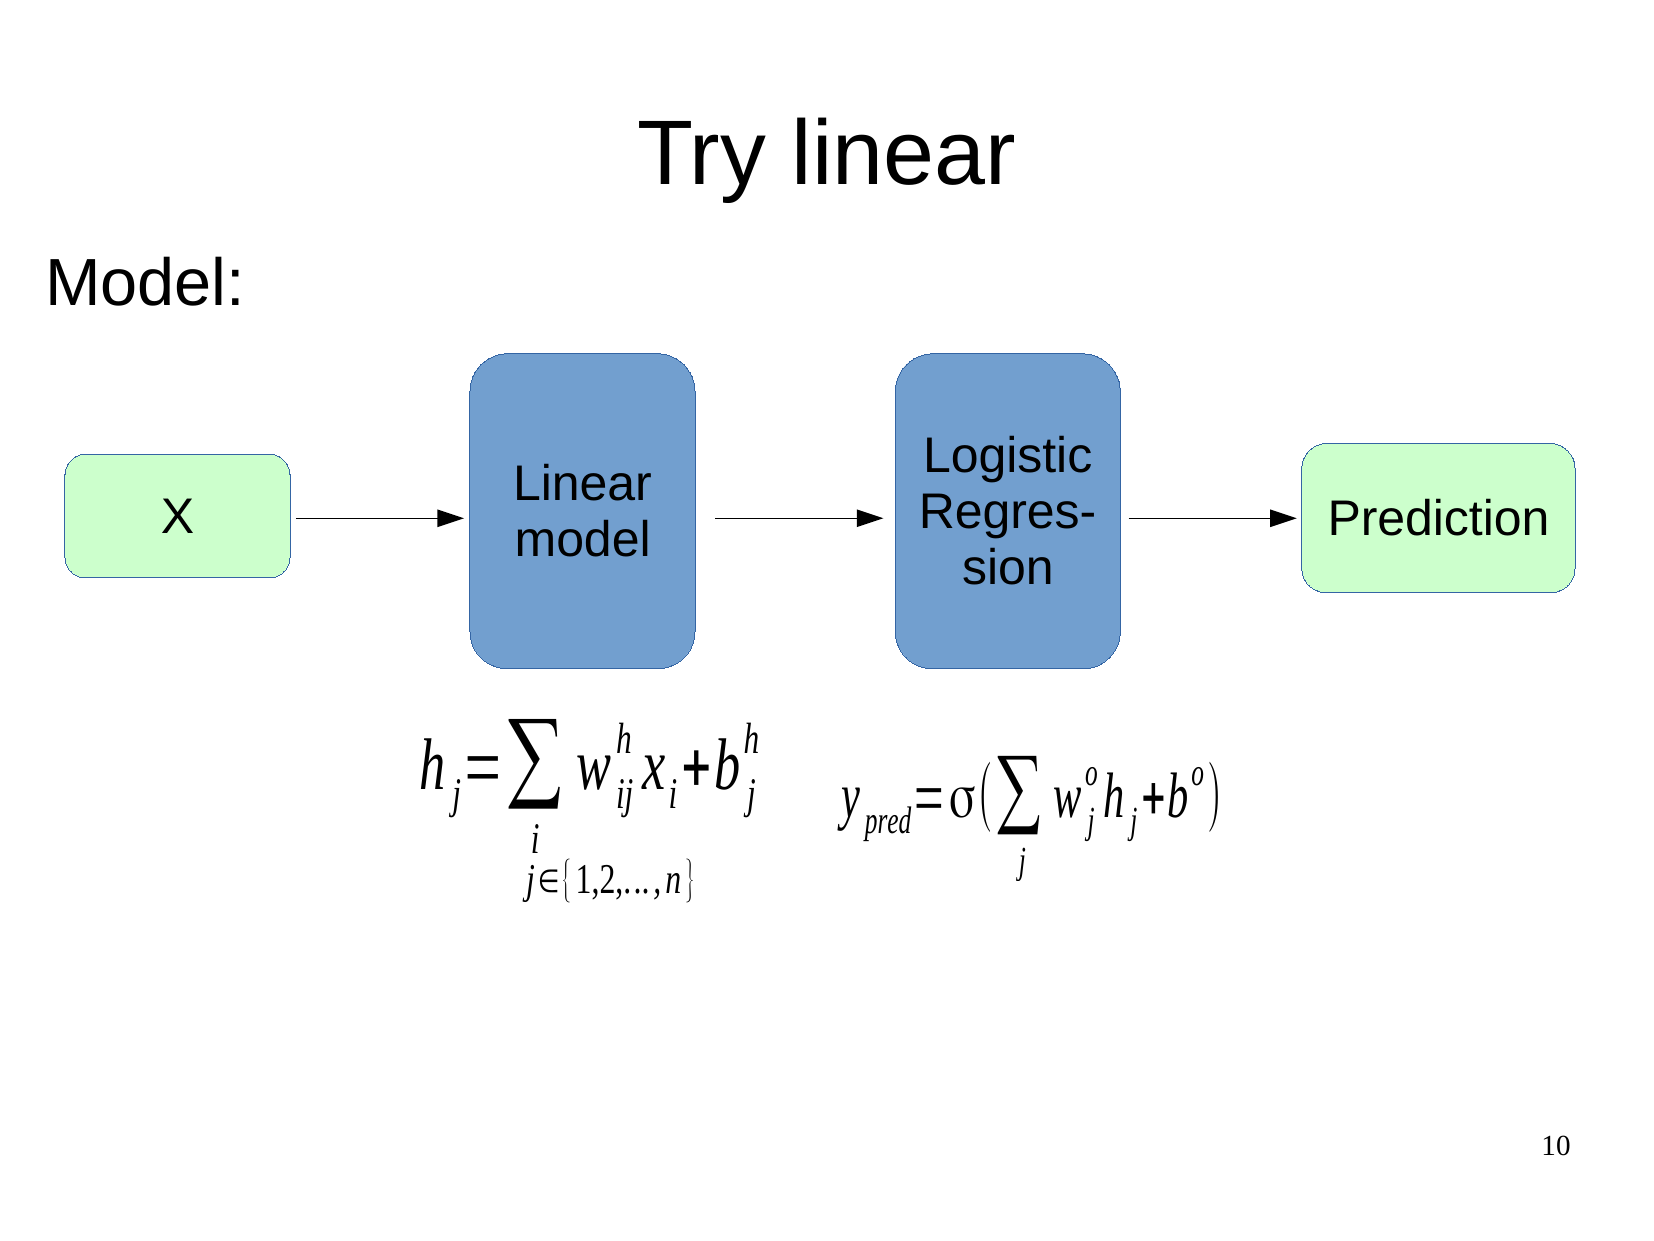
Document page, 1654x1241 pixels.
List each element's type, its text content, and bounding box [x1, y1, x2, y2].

text_box X [64, 454, 291, 578]
text_box Logistic Regres- sion [895, 353, 1121, 669]
title Try linear [82, 49, 1571, 257]
chart [406, 711, 772, 906]
text_box Prediction [1301, 443, 1576, 593]
text_box Linear model [469, 353, 696, 669]
text_box Model: [45, 230, 676, 334]
chart [825, 748, 1232, 881]
